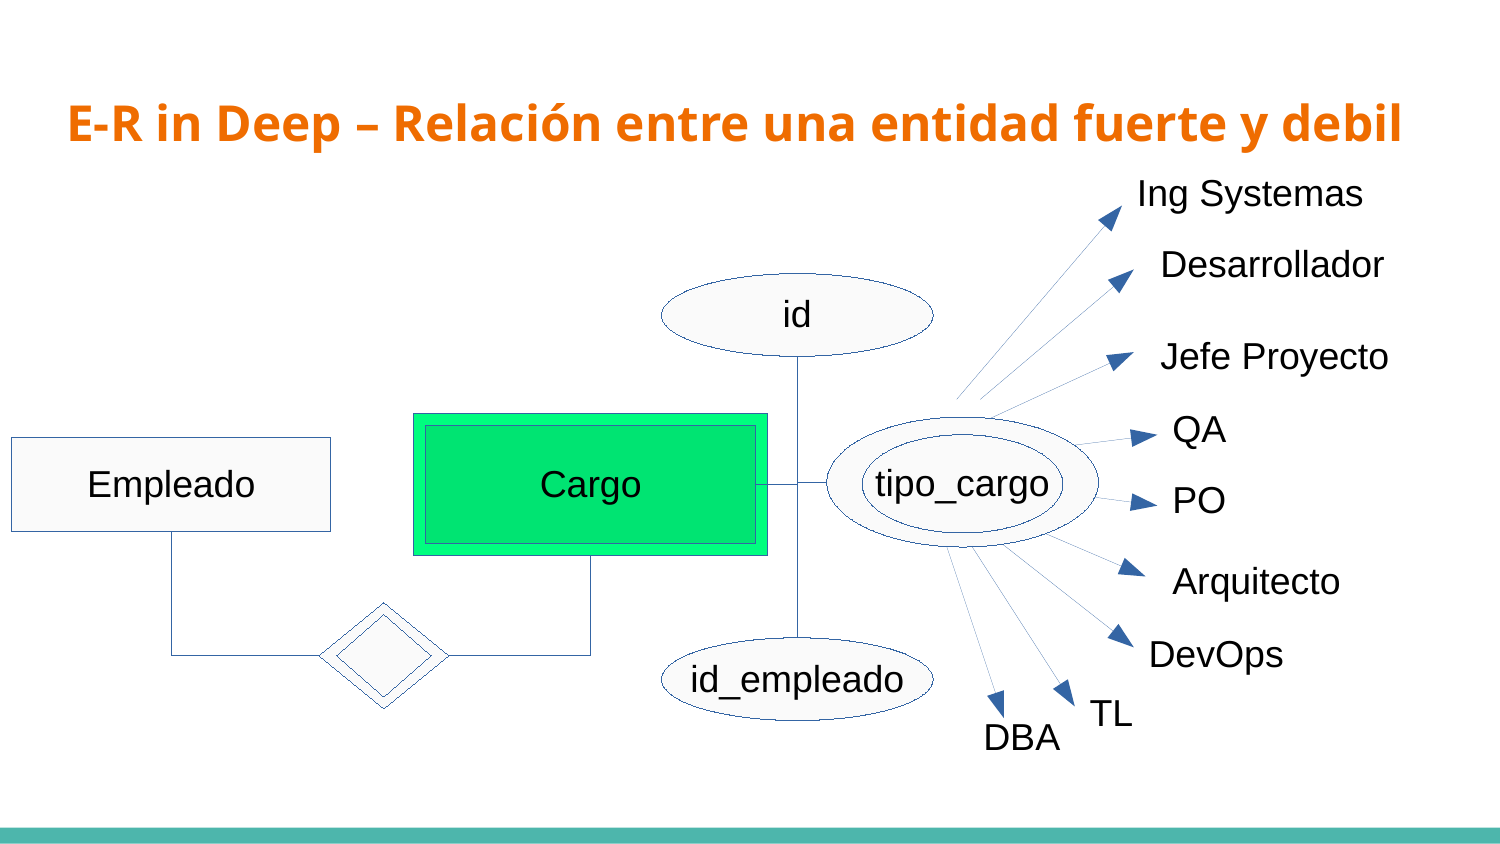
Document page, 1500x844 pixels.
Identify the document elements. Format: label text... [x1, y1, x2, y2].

text_box id_empleado [661, 637, 934, 721]
text_box Cargo [425, 425, 756, 544]
text_box tipo_cargo [862, 434, 1063, 533]
text_box Ing Systemas [1122, 189, 1430, 223]
text_box tipo_cargo [826, 417, 1099, 548]
title E-R in Deep – Relación entre una entidad fuerte y debil [51, 72, 1449, 189]
text_box Arquitecto [1157, 552, 1465, 610]
text_box Jefe Proyecto [1145, 328, 1453, 386]
text_box QA [1157, 401, 1465, 459]
text_box Empleado [11, 437, 331, 532]
text_box id [661, 273, 934, 357]
text_box [413, 413, 768, 556]
text_box DevOps [1133, 625, 1441, 683]
text_box [319, 602, 449, 709]
text_box TL [1074, 685, 1382, 742]
text_box DBA [968, 708, 1276, 766]
text_box Desarrollador [1145, 236, 1453, 294]
text_box PO [1157, 472, 1465, 530]
